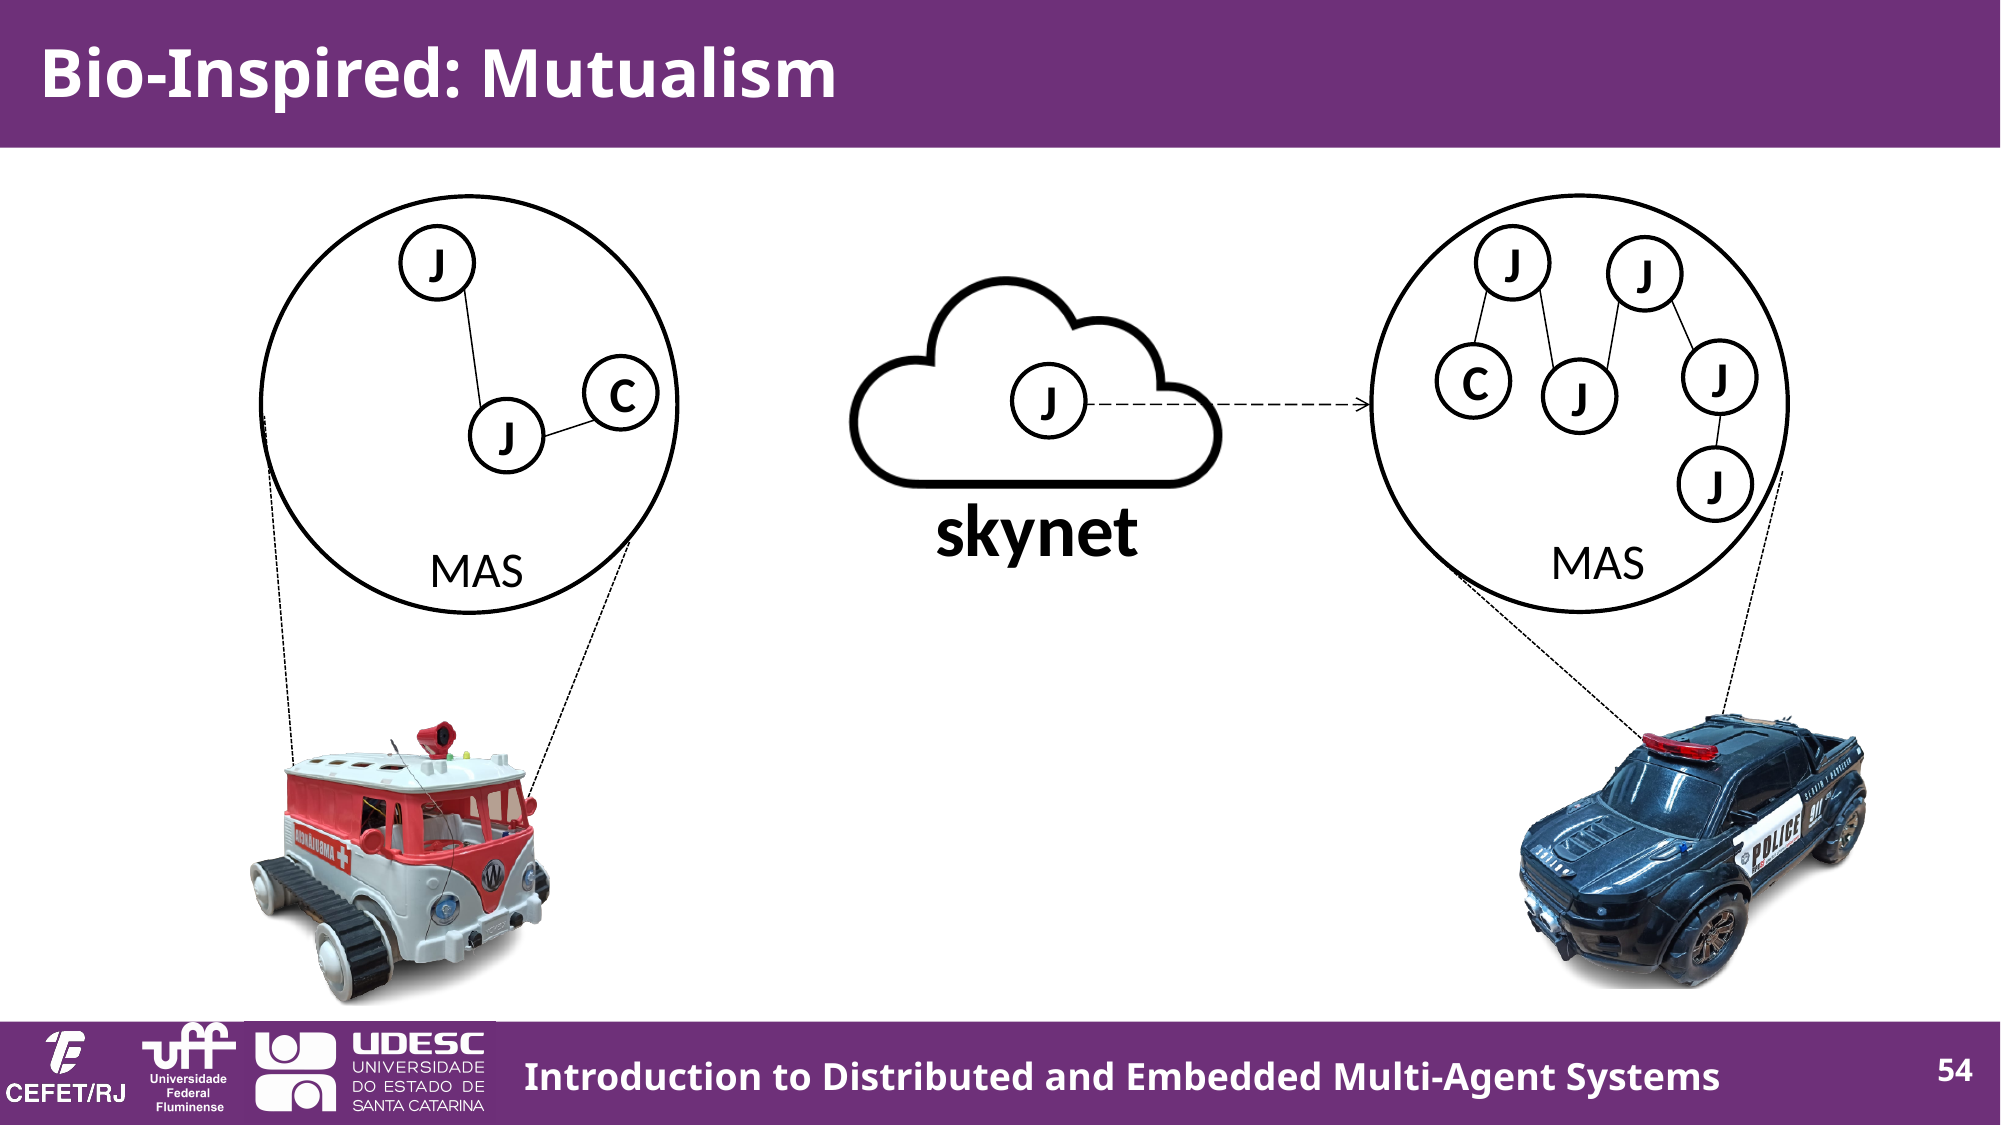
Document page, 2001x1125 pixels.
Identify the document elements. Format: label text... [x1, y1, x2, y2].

text_box J [400, 226, 474, 300]
text_box MAS [1535, 522, 1660, 598]
text_box J [1608, 237, 1682, 311]
picture [6, 1009, 125, 1125]
text_box C [1436, 344, 1511, 418]
text_box [1371, 195, 1788, 612]
text_box J [1678, 447, 1753, 521]
text_box Bio-Inspired: Mutualism [25, 23, 1999, 119]
picture [1513, 711, 1872, 989]
picture [245, 719, 555, 1006]
picture [824, 170, 1249, 595]
picture [244, 1021, 496, 1123]
text_box J [1475, 226, 1550, 300]
text_box J [1542, 359, 1617, 433]
text_box J [469, 398, 544, 473]
text_box [260, 196, 678, 606]
picture [141, 1021, 237, 1117]
text_box [416, 606, 522, 613]
text_box J [1012, 363, 1086, 438]
text_box MAS [414, 530, 539, 606]
text_box C [584, 355, 658, 430]
text_box J [1683, 340, 1757, 414]
